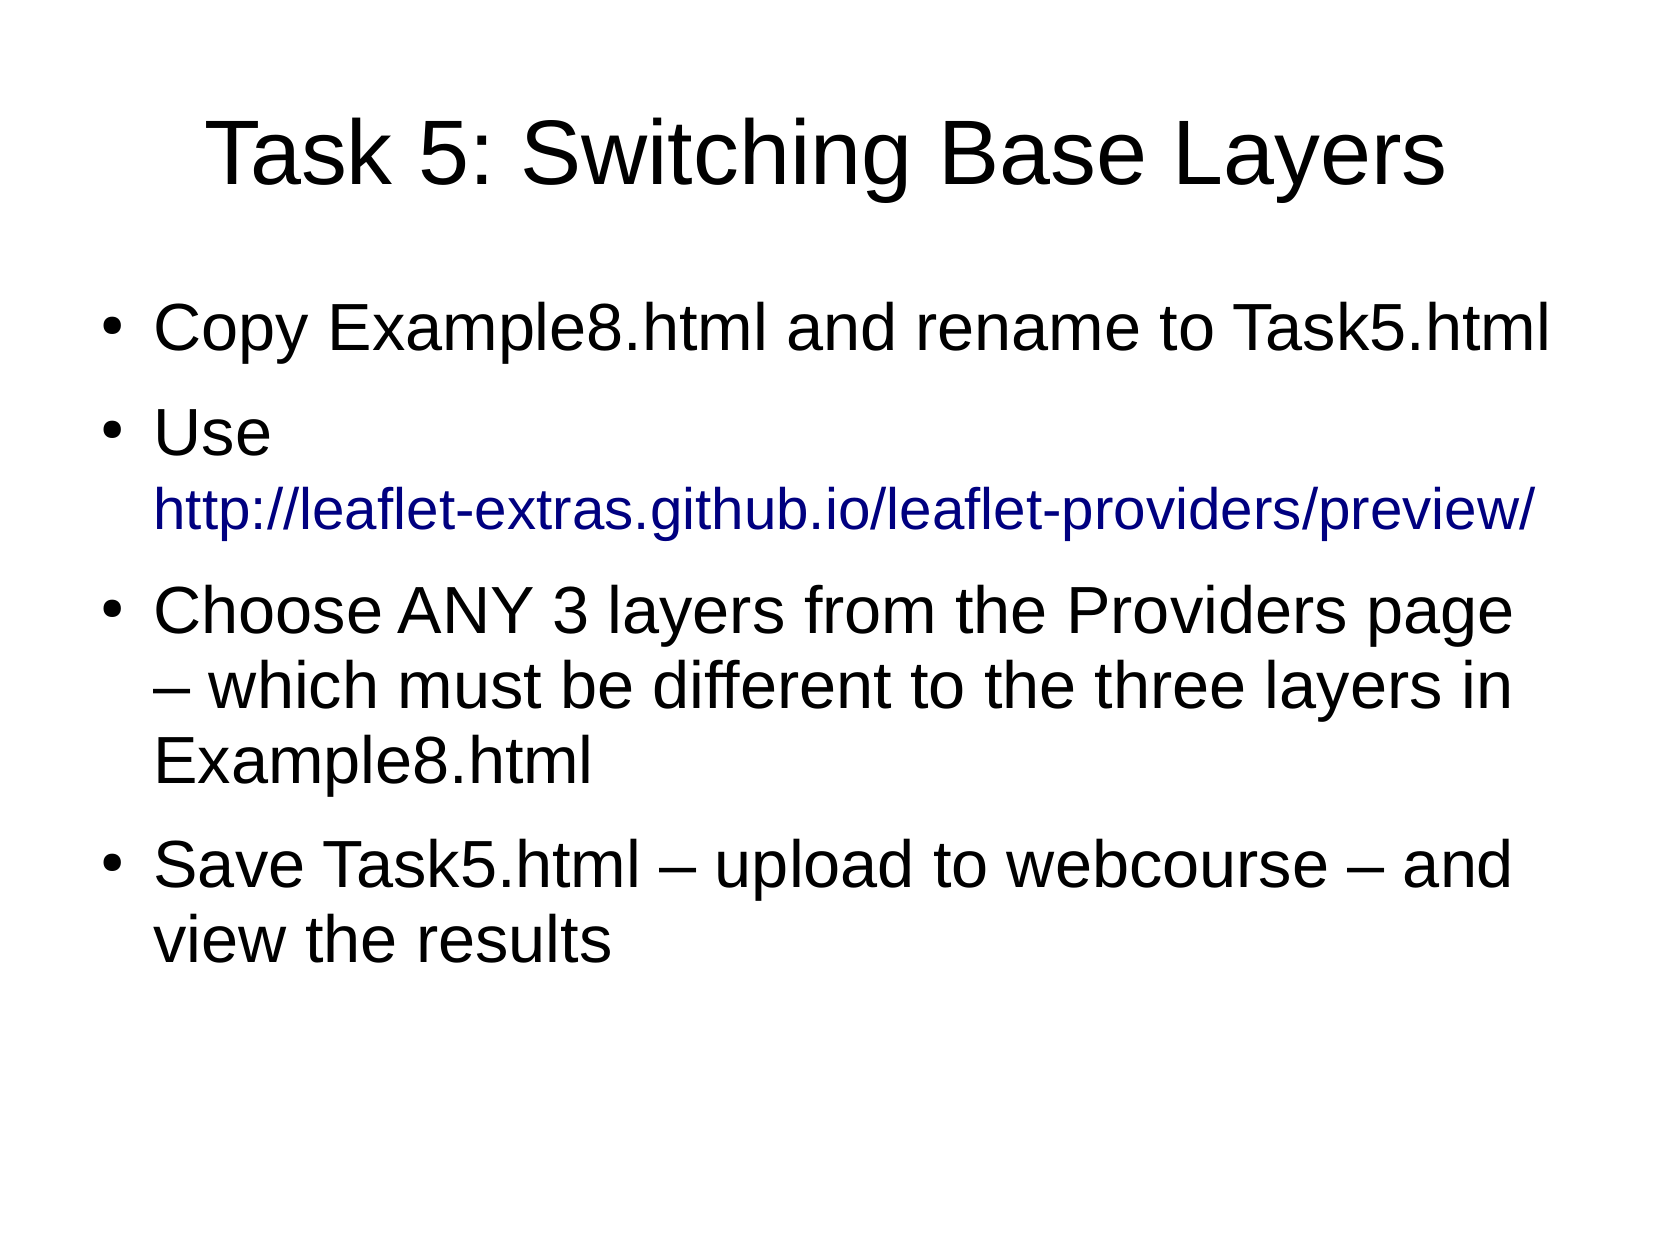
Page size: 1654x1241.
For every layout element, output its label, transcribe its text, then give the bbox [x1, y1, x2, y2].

title Task 5: Switching Base Layers [82, 49, 1571, 257]
list Copy Example8.html and rename to Task5.html Use http://leaflet-extras.github.io/leaflet-providers/preview/ Choose ANY 3 layers from the Providers page – which must be different to the three layers in Example8.html Save Task5.html – upload to webcourse – and view the results [82, 290, 1571, 1010]
